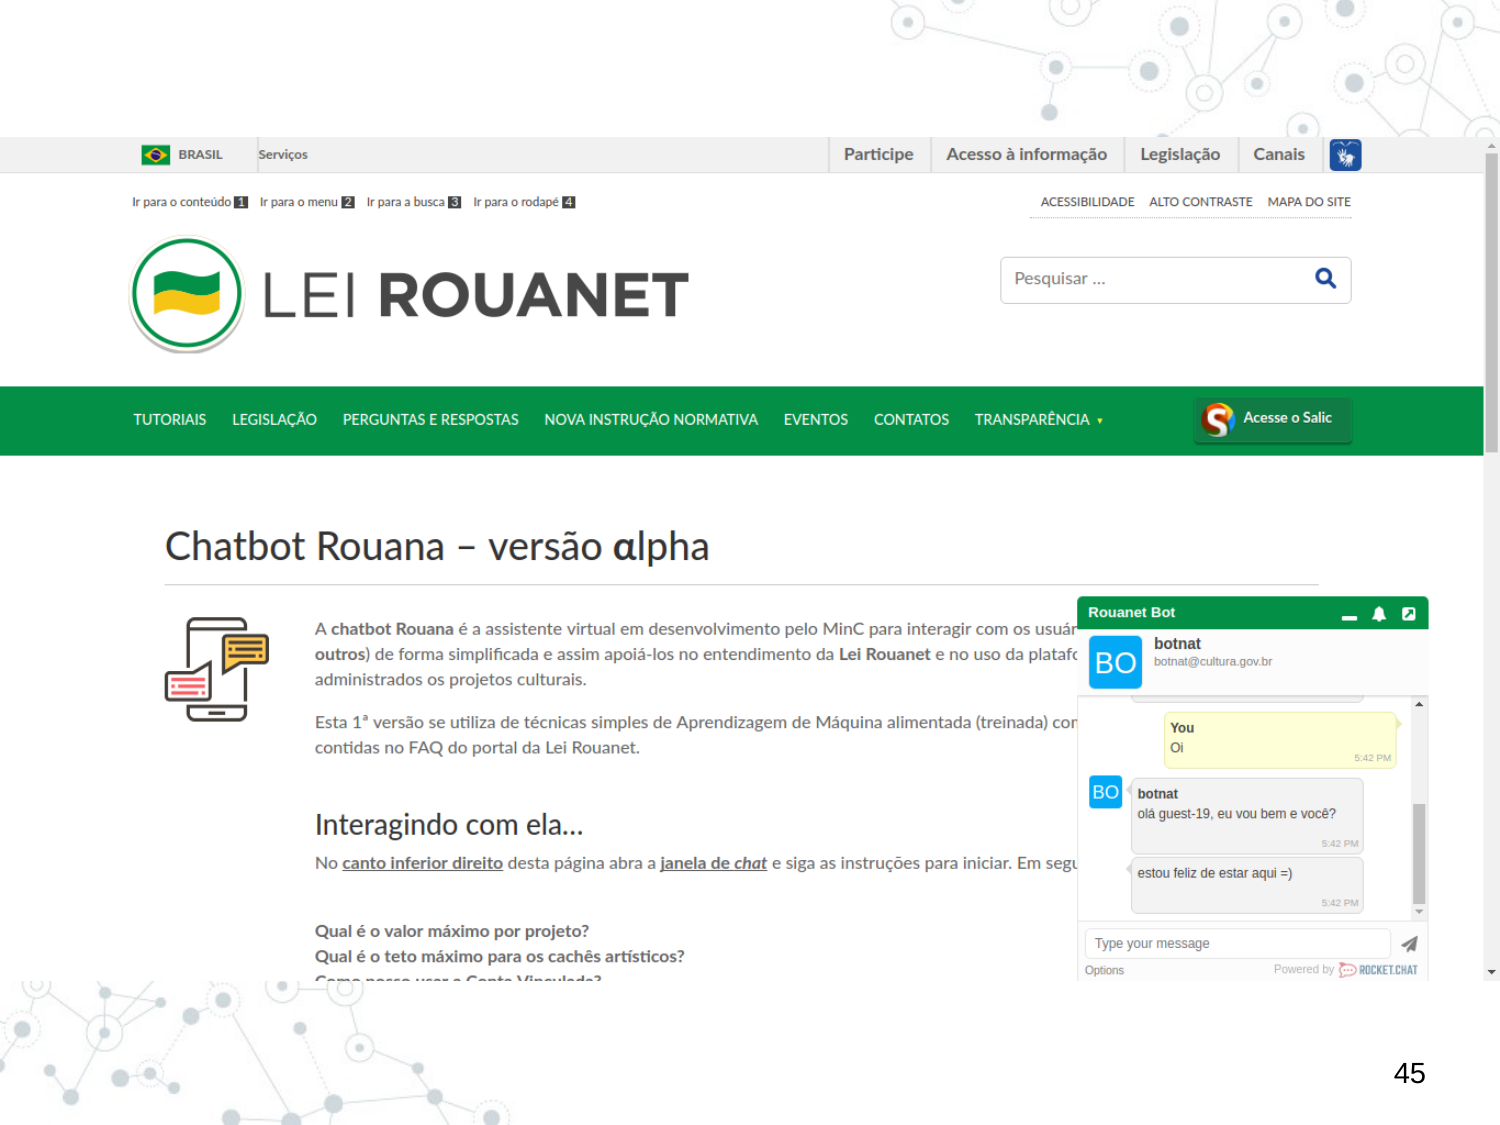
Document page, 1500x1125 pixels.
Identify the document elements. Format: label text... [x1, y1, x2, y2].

picture [0, 0, 1500, 1125]
slide_number <number> [1378, 1038, 1469, 1125]
